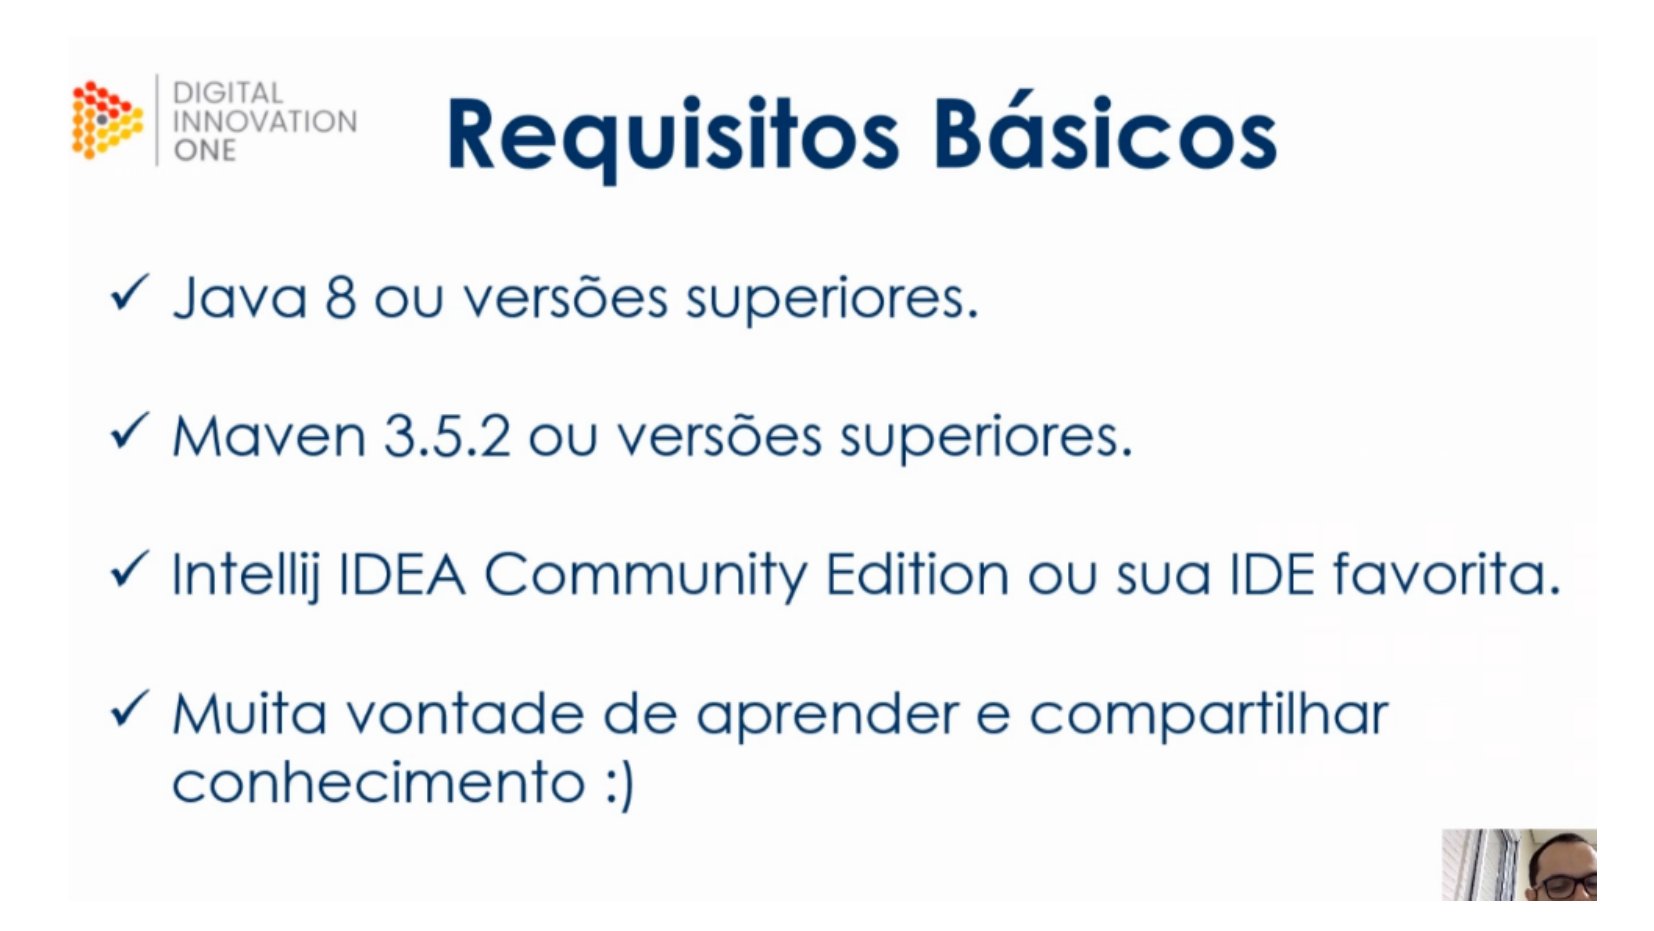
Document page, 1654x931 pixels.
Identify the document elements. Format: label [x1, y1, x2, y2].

picture [68, 36, 1597, 901]
